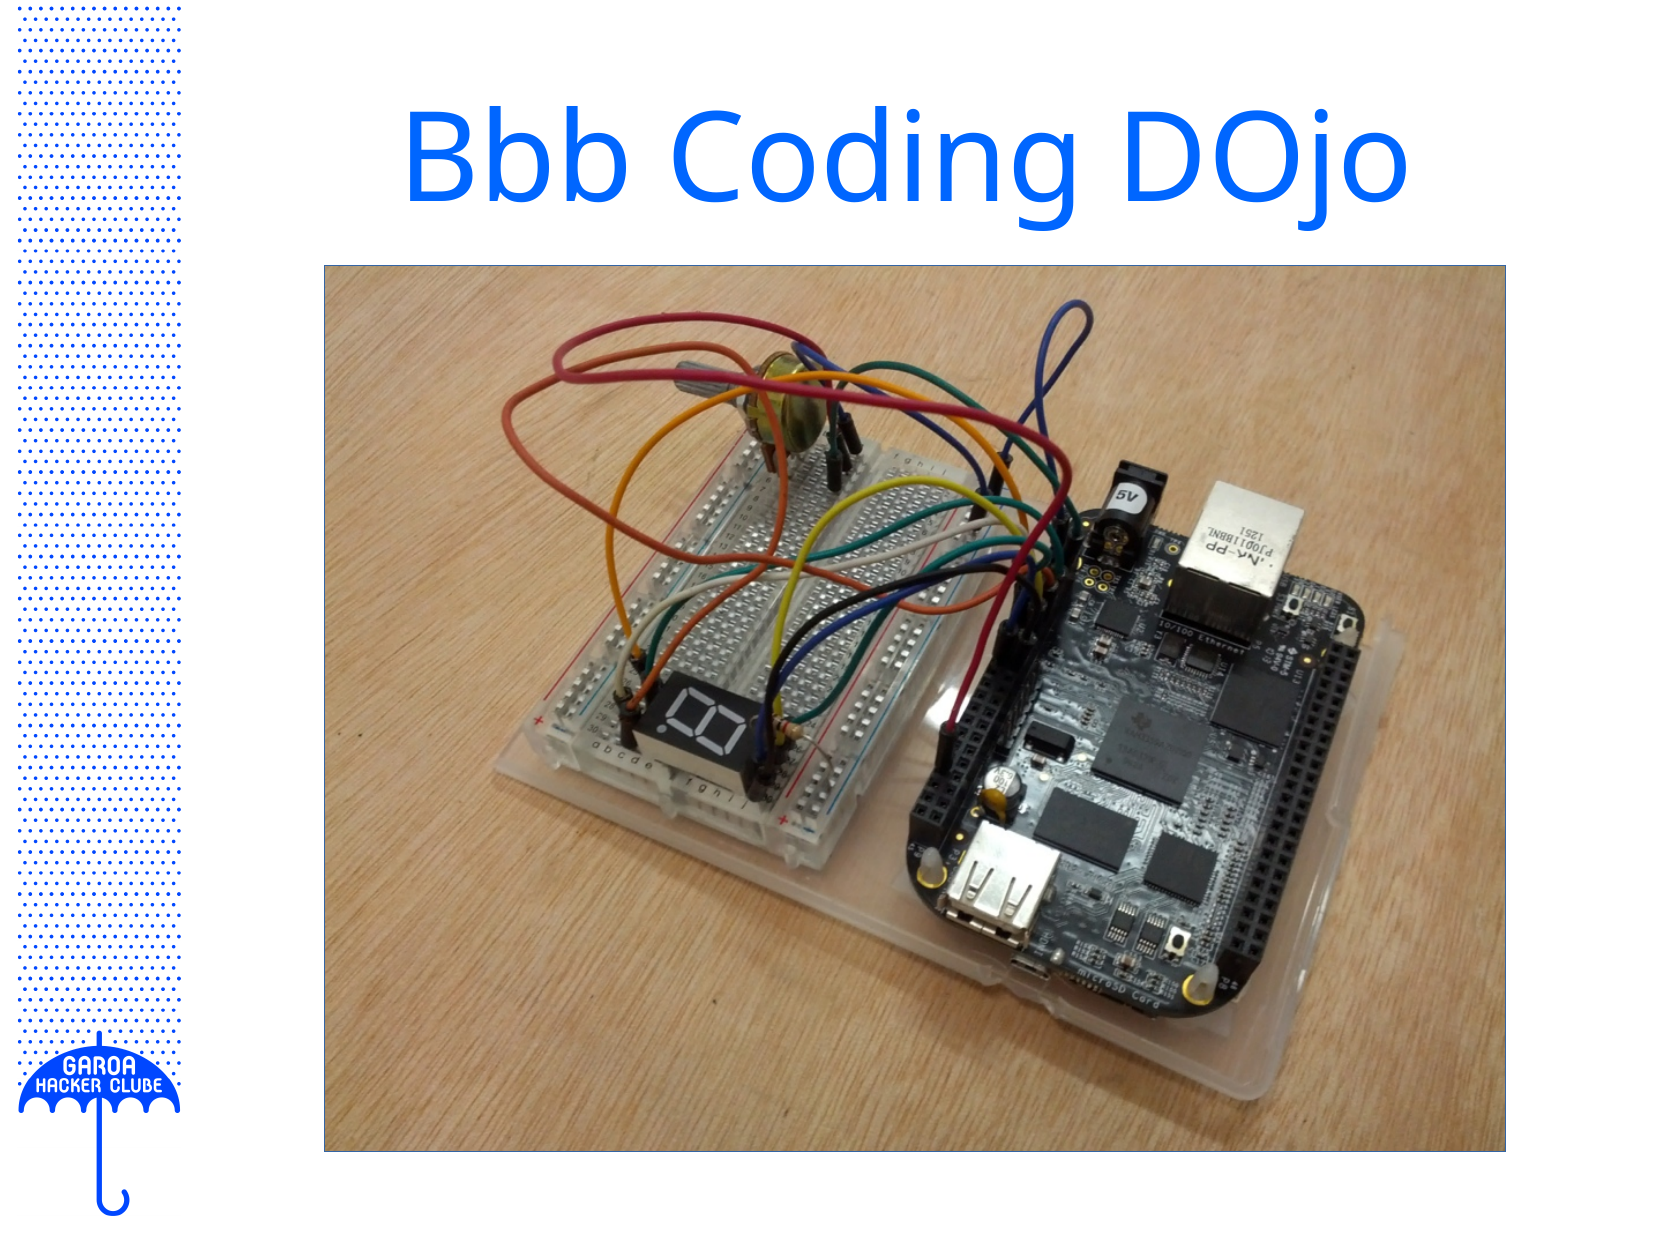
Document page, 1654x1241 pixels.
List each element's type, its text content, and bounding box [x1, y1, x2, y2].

picture [324, 265, 1506, 1152]
picture [17, 0, 181, 1216]
title Bbb Coding DOjo [210, 49, 1636, 257]
